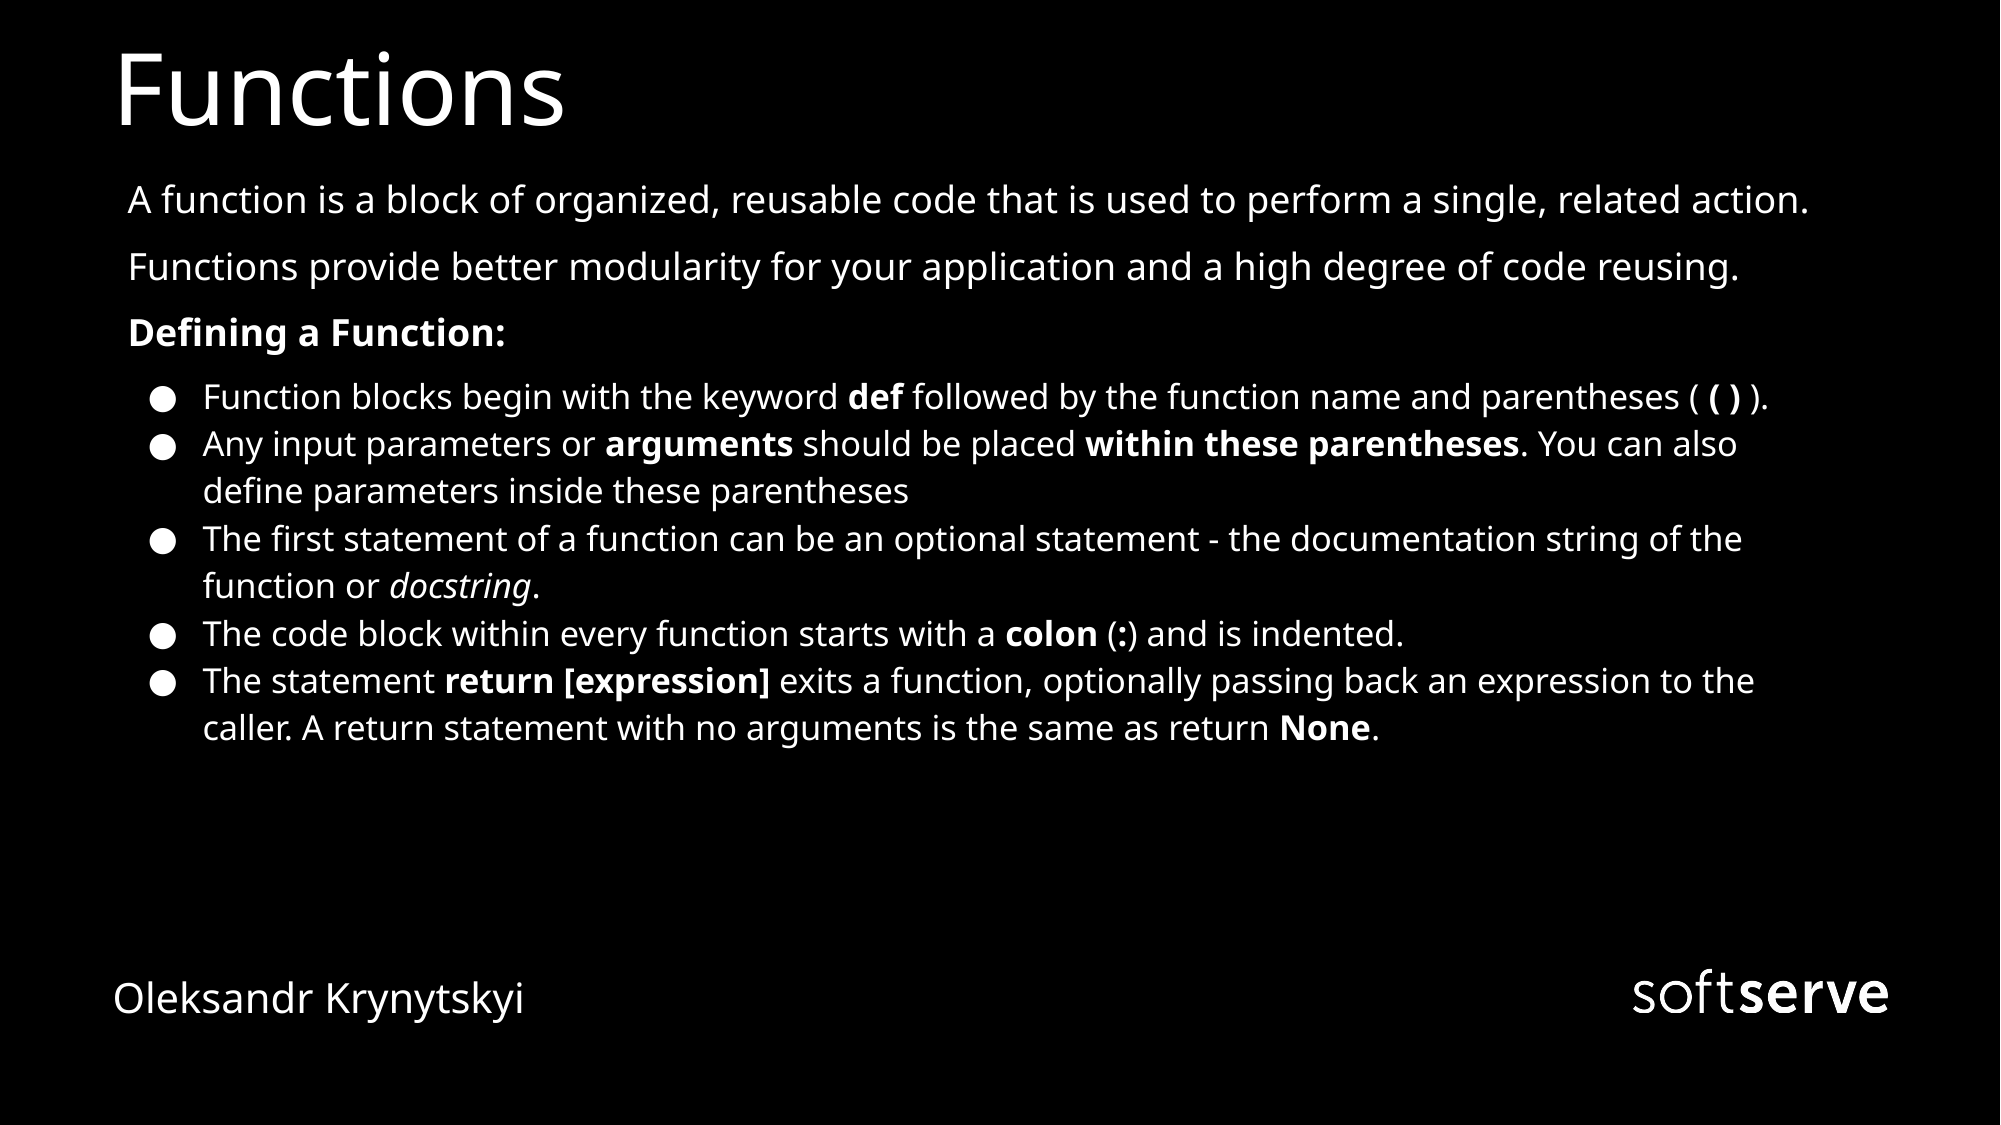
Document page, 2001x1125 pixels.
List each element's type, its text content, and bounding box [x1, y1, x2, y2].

text_box A function is a block of organized, reusable code that is used to perform a single, related action. Functions provide better modularity for your application and a high degree of code reusing. Defining a Function: Function blocks begin with the keyword def followed by the function name and parentheses ( ( ) ). Any input parameters or arguments should be placed within these parentheses. You can also define parameters inside these parentheses The first statement of a function can be an optional statement - the documentation string of the function or docstring. The code block within every function starts with a colon (:) and is indented. The statement return [expression] exits a function, optionally passing back an expression to the caller. A return statement with no arguments is the same as return None. [112, 154, 1888, 945]
title Functions [112, 33, 1888, 154]
picture [1633, 968, 1888, 1013]
list Oleksandr Krynytskyi [112, 970, 682, 1019]
